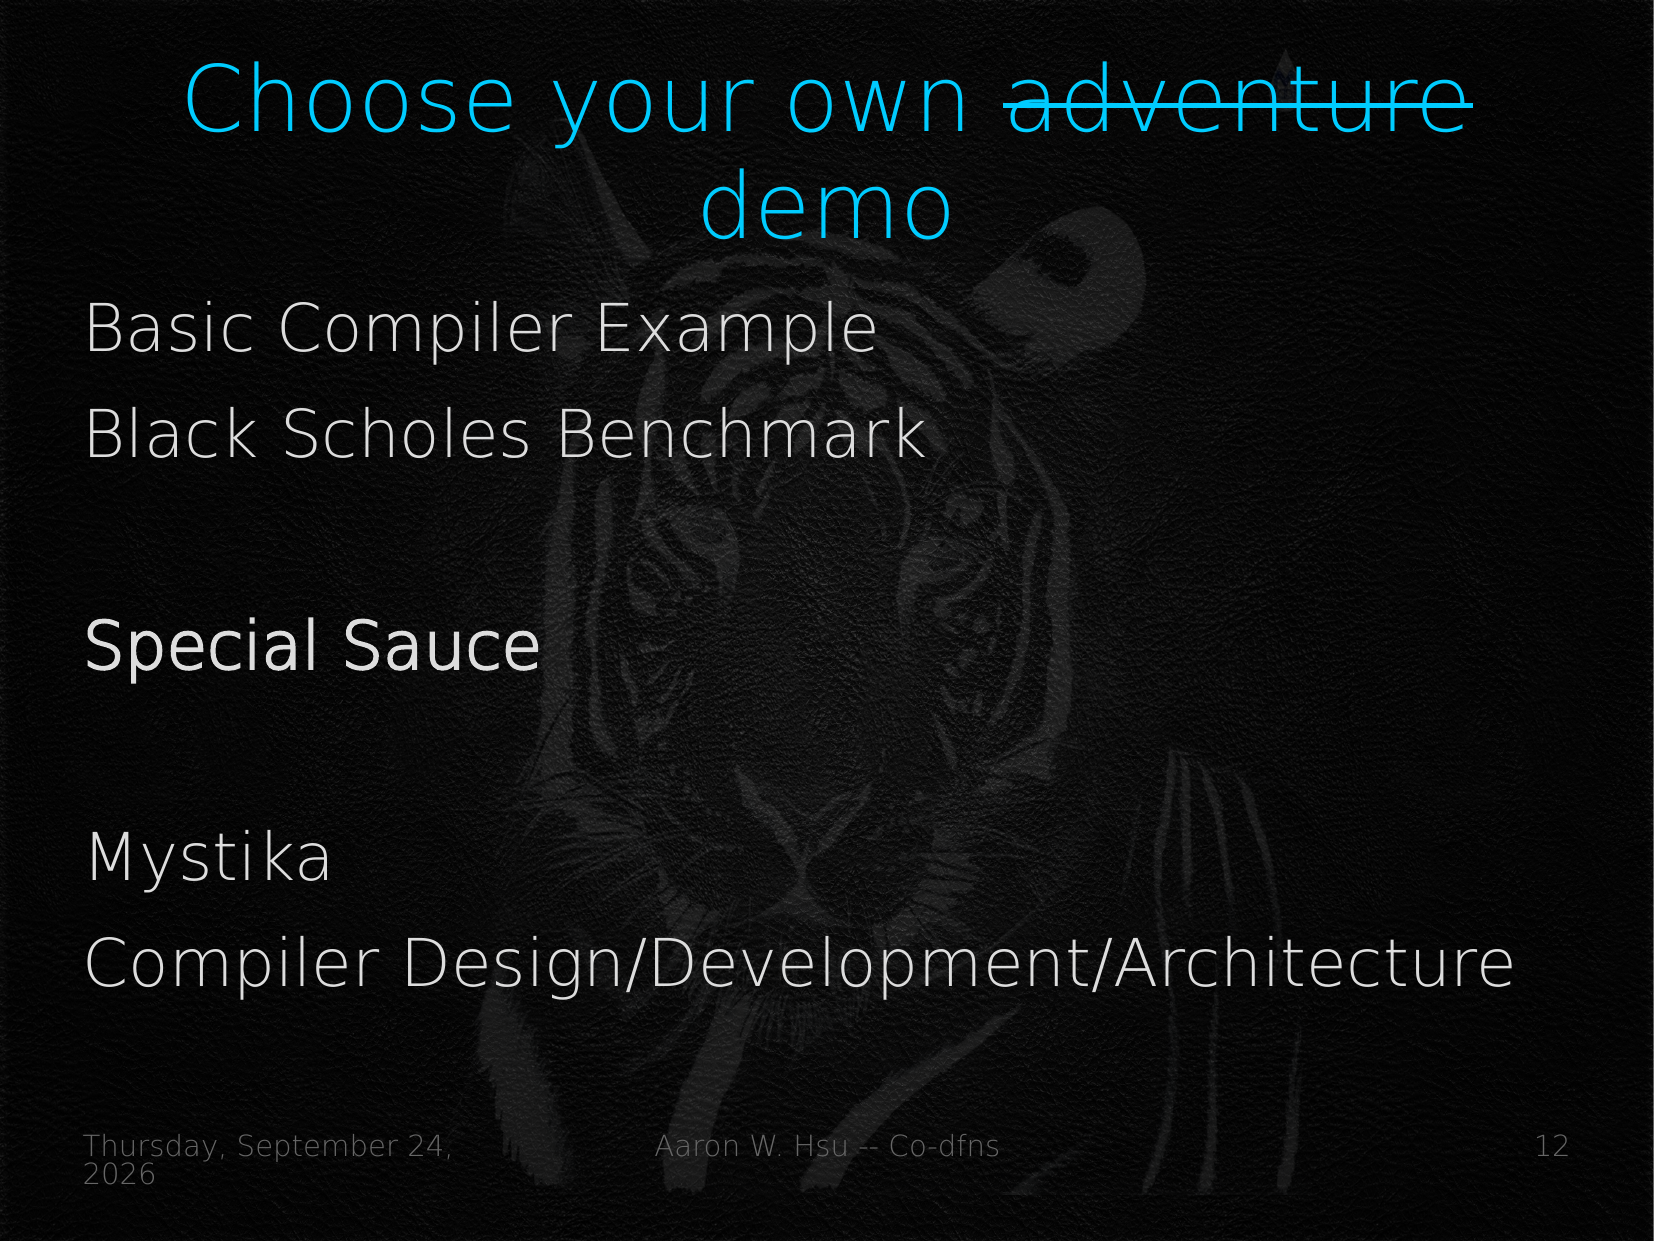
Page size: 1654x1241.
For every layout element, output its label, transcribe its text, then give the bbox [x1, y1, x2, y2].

list Basic Compiler Example Black Scholes Benchmark Special Sauce Mystika Compiler Design/Development/Architecture [82, 290, 1571, 1010]
picture [0, 0, 1654, 1241]
title Choose your own adventure demo [82, 45, 1571, 260]
